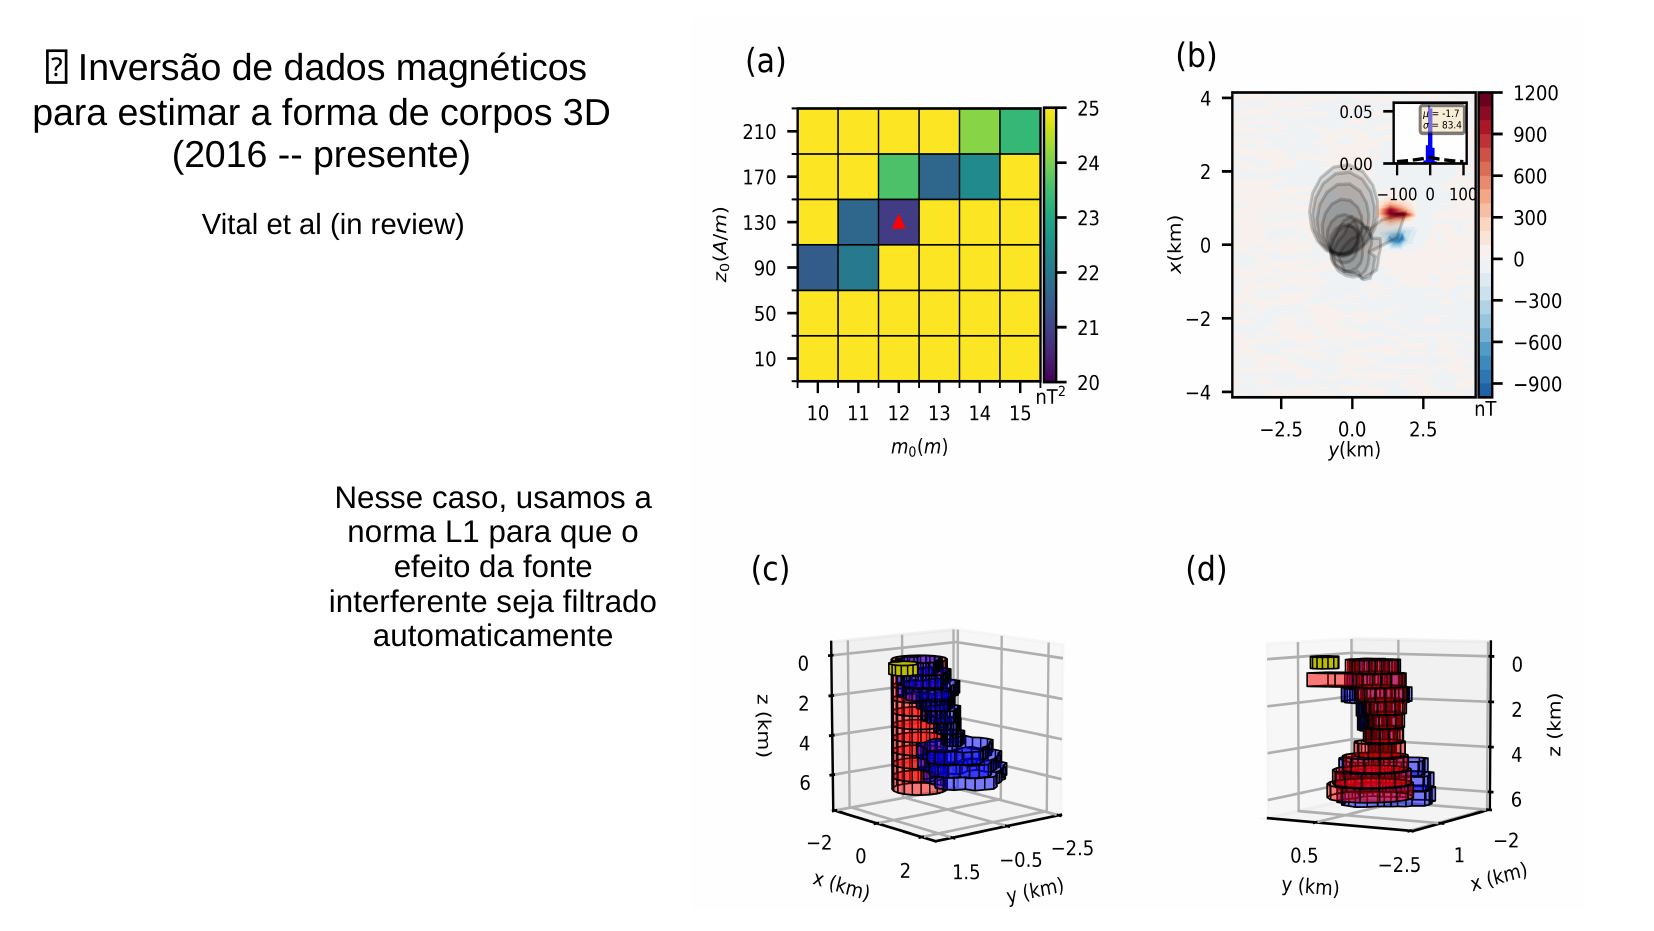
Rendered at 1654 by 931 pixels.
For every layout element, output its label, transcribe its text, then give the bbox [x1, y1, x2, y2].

text_box ⍰ Inversão de dados magnéticos para estimar a forma de corpos 3D (2016 -- presente) [17, 32, 626, 213]
picture [691, 17, 1584, 910]
text_box Vital et al (in review) [85, 200, 582, 249]
text_box Nesse caso, usamos a norma L1 para que o efeito da fonte interferente seja filtrado automaticamente [295, 472, 692, 696]
